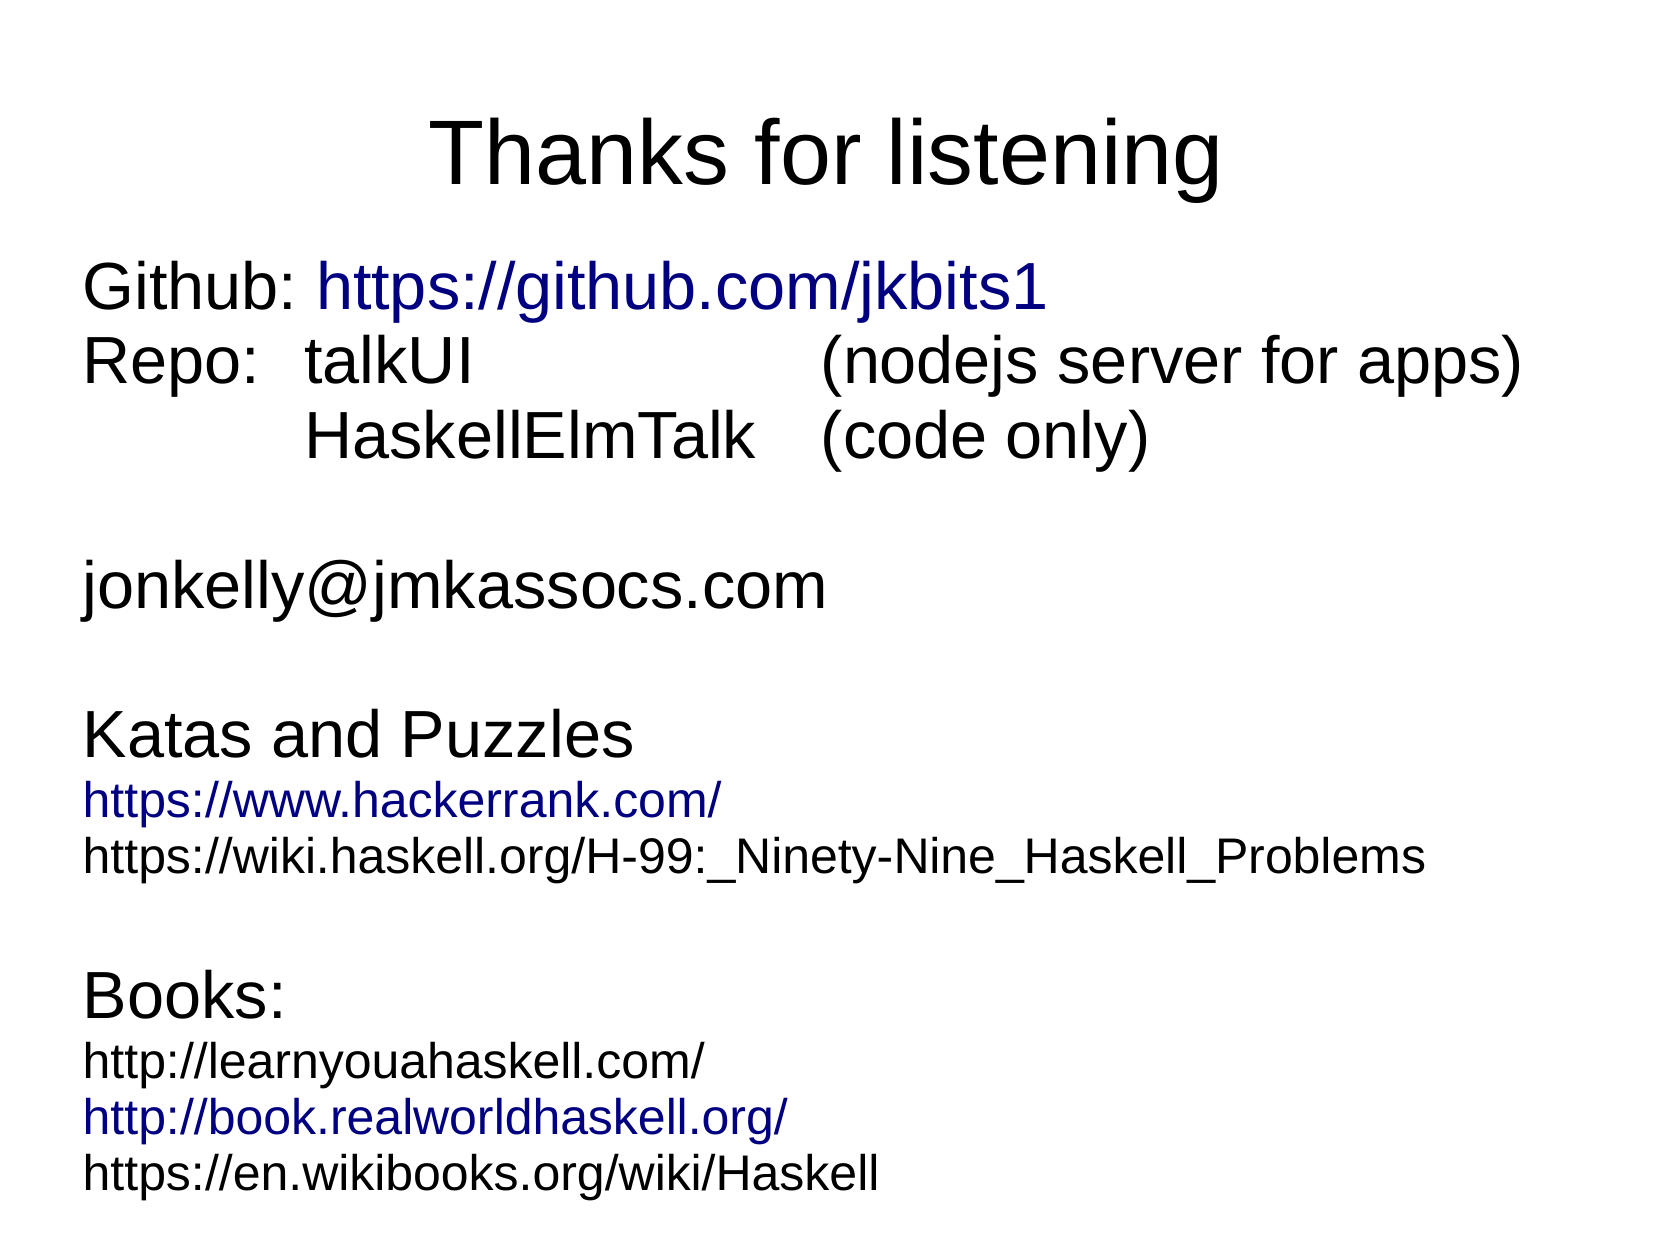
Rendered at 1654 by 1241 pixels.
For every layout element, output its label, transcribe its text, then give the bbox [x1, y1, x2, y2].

subtitle Github: https://github.com/jkbits1 Repo: talkUI (nodejs server for apps) HaskellElmTalk (code only) jonkelly@jmkassocs.com Katas and Puzzles https://www.hackerrank.com/ https://wiki.haskell.org/H-99:_Ninety-Nine_Haskell_Problems Books: http://learnyouahaskell.com/ http://book.realworldhaskell.org/ https://en.wikibooks.org/wiki/Haskell [82, 0, 1571, 1241]
